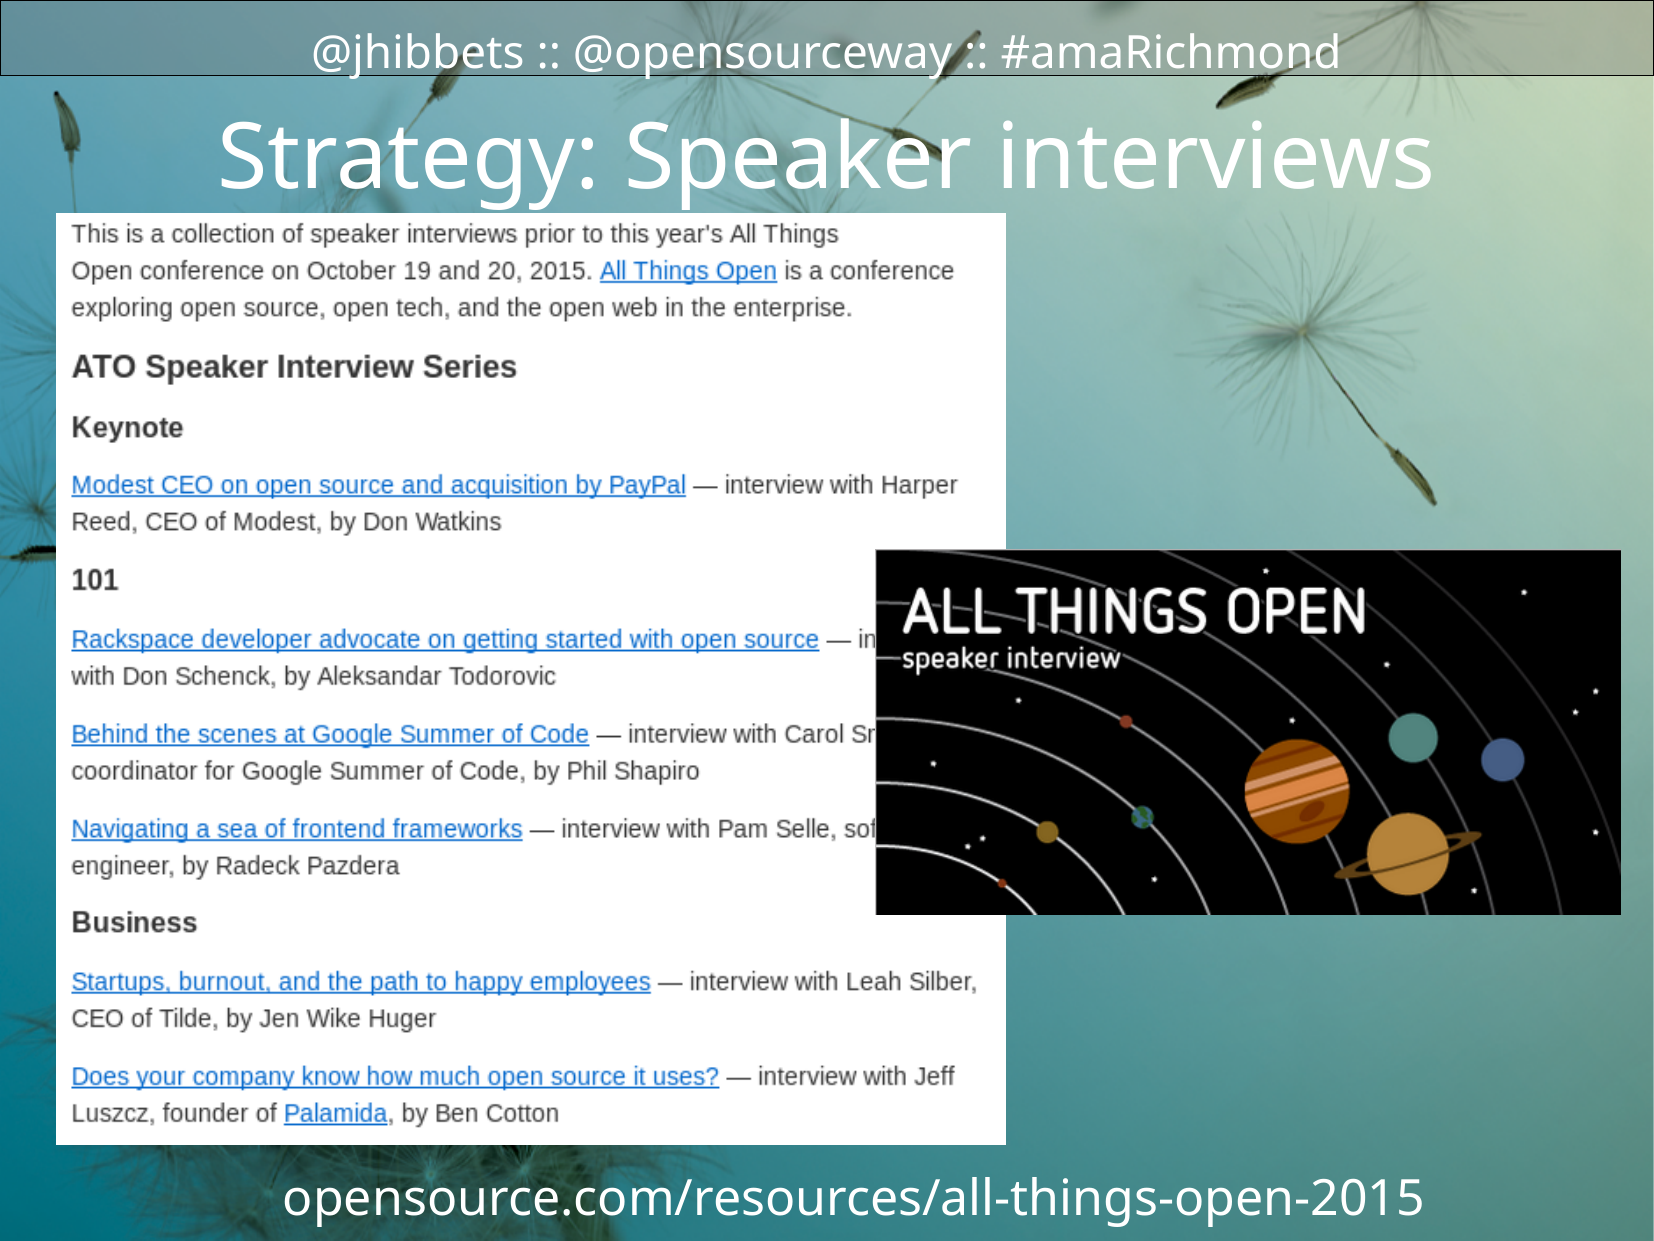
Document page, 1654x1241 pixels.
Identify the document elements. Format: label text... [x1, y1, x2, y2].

title Strategy: Speaker interviews [82, 49, 1571, 257]
text_box opensource.com/resources/all-things-open-2015 [268, 1155, 1441, 1220]
picture [0, 76, 1654, 1241]
